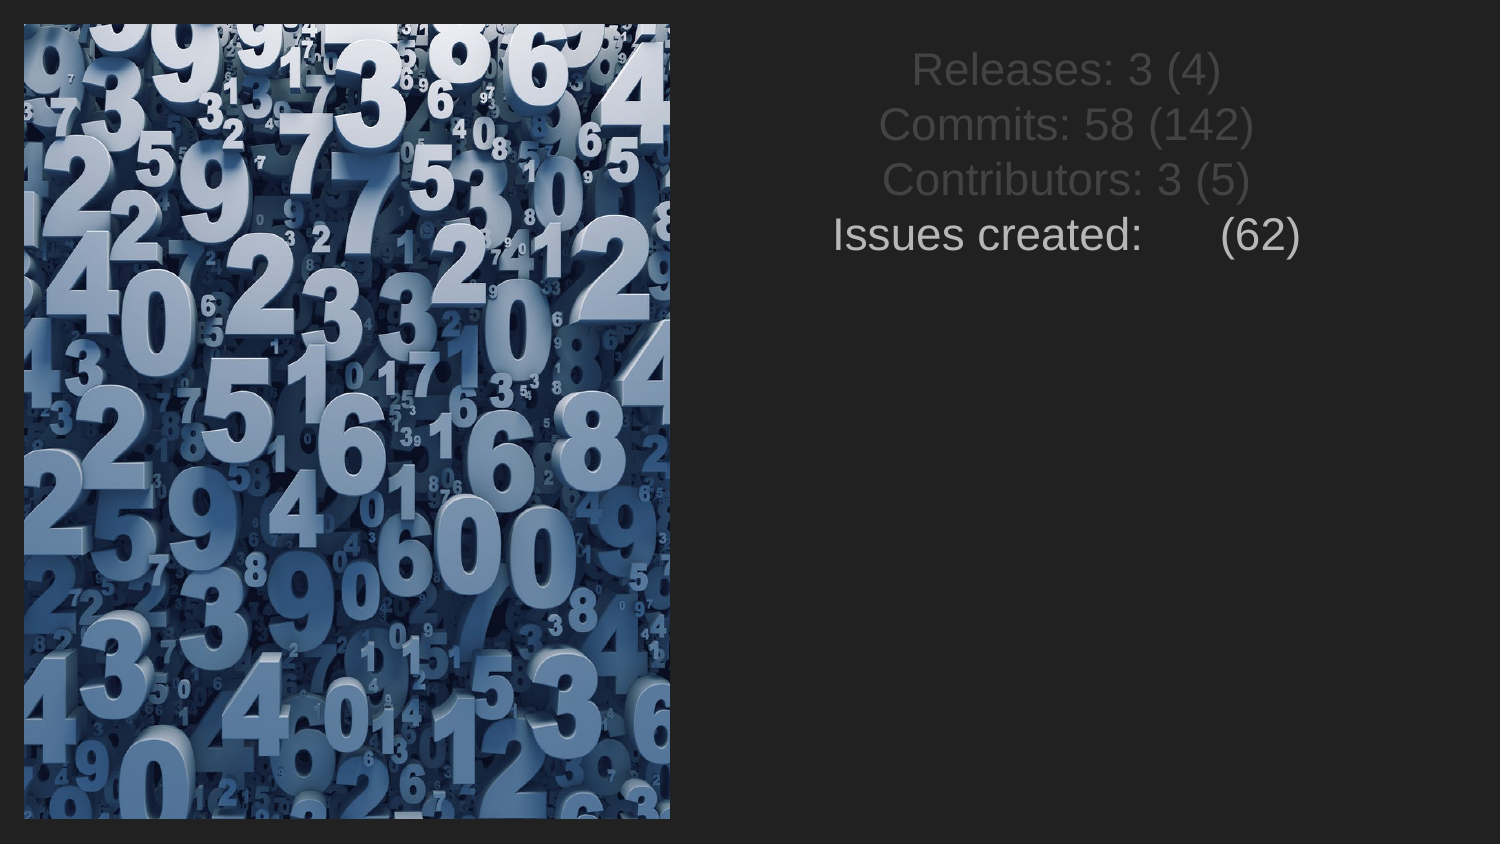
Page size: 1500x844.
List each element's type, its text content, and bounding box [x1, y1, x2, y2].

text_box Releases: 3 (4) Commits: 58 (142) Contributors: 3 (5) Issues created: 24 (62) [670, 24, 1464, 819]
picture [24, 24, 670, 819]
